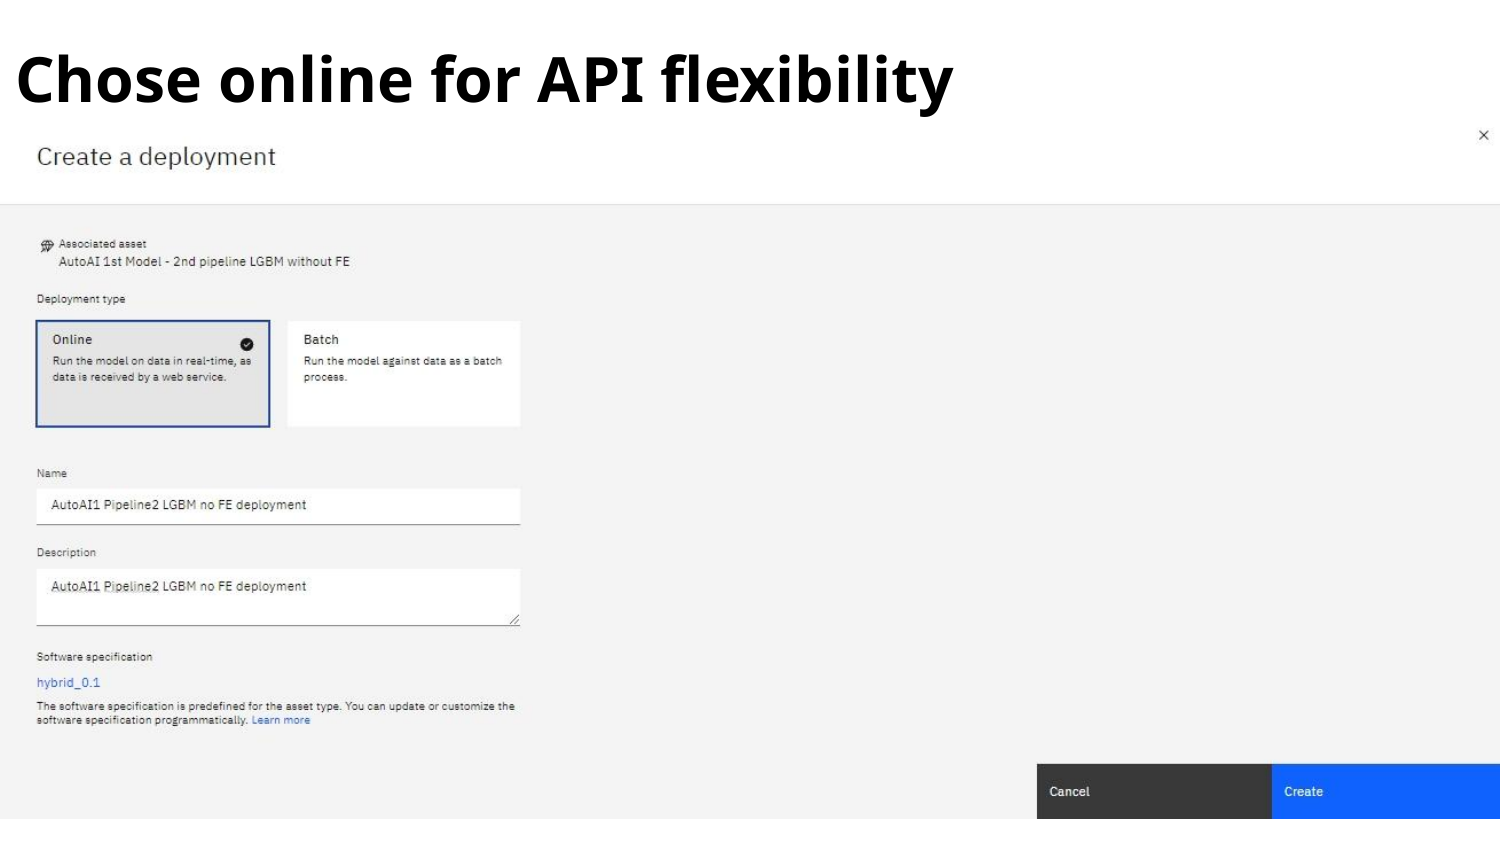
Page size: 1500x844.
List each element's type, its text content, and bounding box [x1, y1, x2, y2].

picture [0, 118, 1500, 819]
text_box Chose online for API flexibility [0, 24, 1088, 130]
